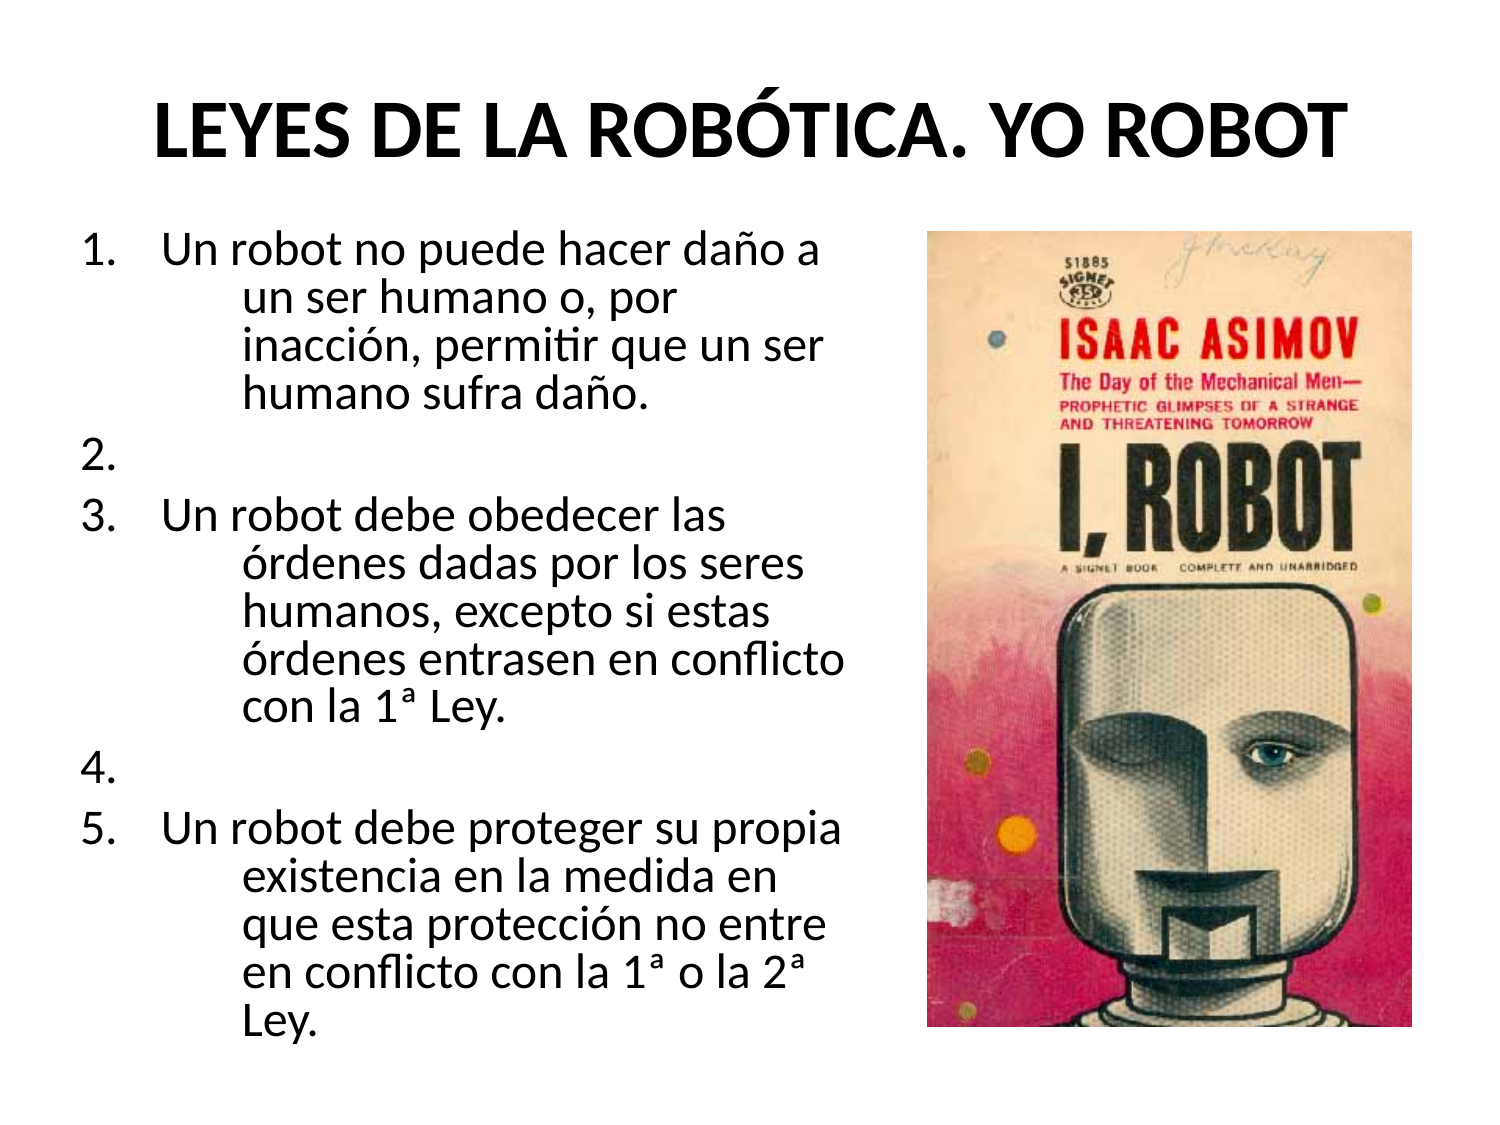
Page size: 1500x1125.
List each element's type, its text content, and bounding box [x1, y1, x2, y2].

title LEYES DE LA ROBÓTICA. YO ROBOT [76, 66, 1427, 218]
list Un robot no puede hacer daño a un ser humano o, por inacción, permitir que un ser humano sufra daño. Un robot debe obedecer las órdenes dadas por los seres humanos, excepto si estas órdenes entrasen en conflicto con la 1ª Ley. Un robot debe proteger su propia existencia en la medida en que esta protección no entre en conflicto con la 1ª o la 2ª Ley. [64, 219, 880, 1059]
picture [927, 231, 1412, 1028]
